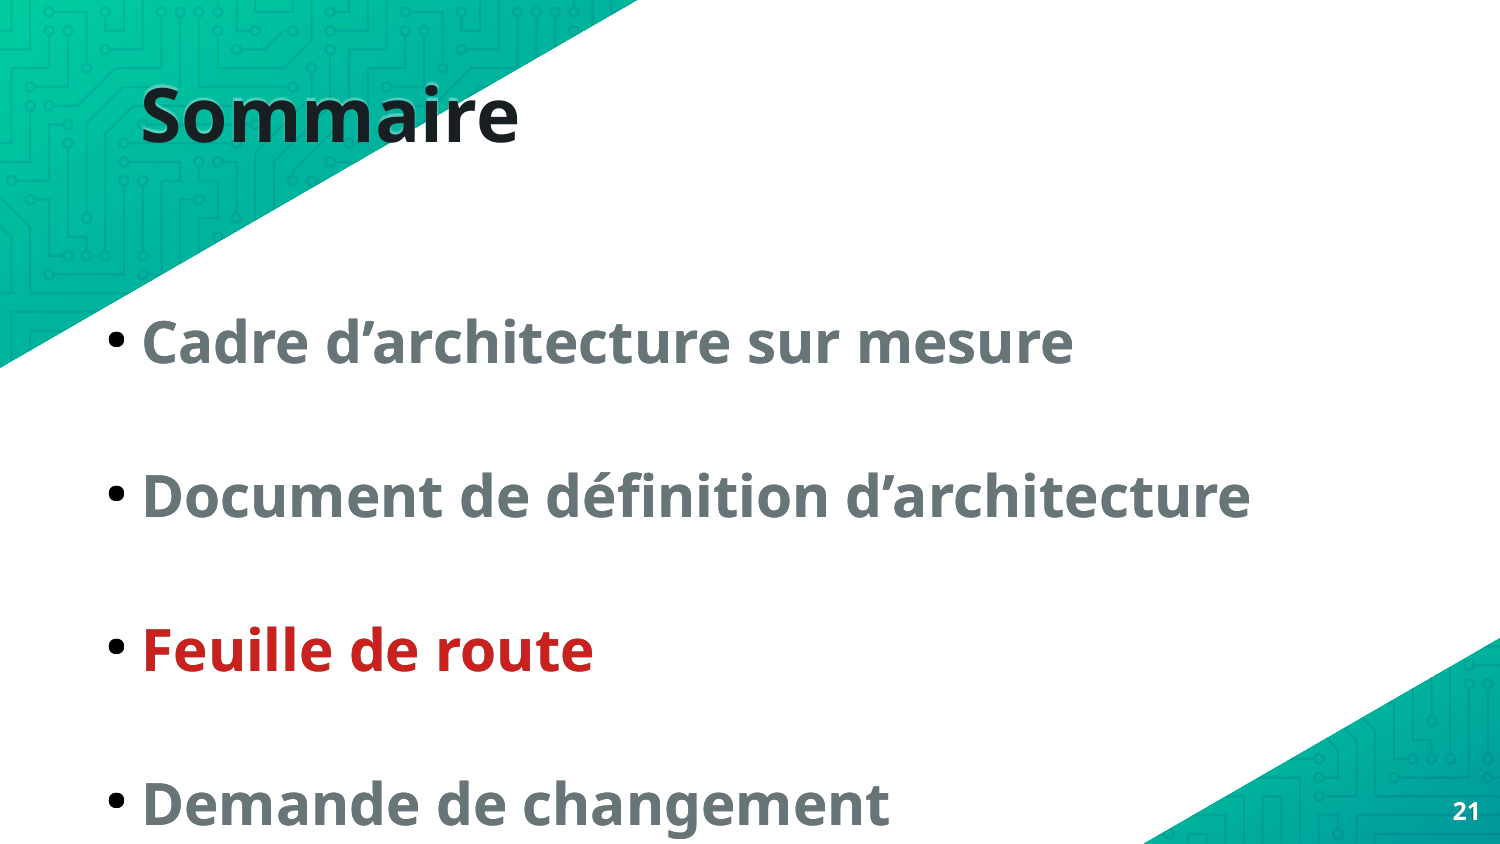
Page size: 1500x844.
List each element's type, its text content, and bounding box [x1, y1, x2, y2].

list Cadre d’architecture sur mesure Document de définition d’architecture Feuille de route Demande de changement [106, 289, 1465, 774]
title Sommaire [140, 78, 1360, 160]
slide_number <number> [1391, 779, 1482, 844]
